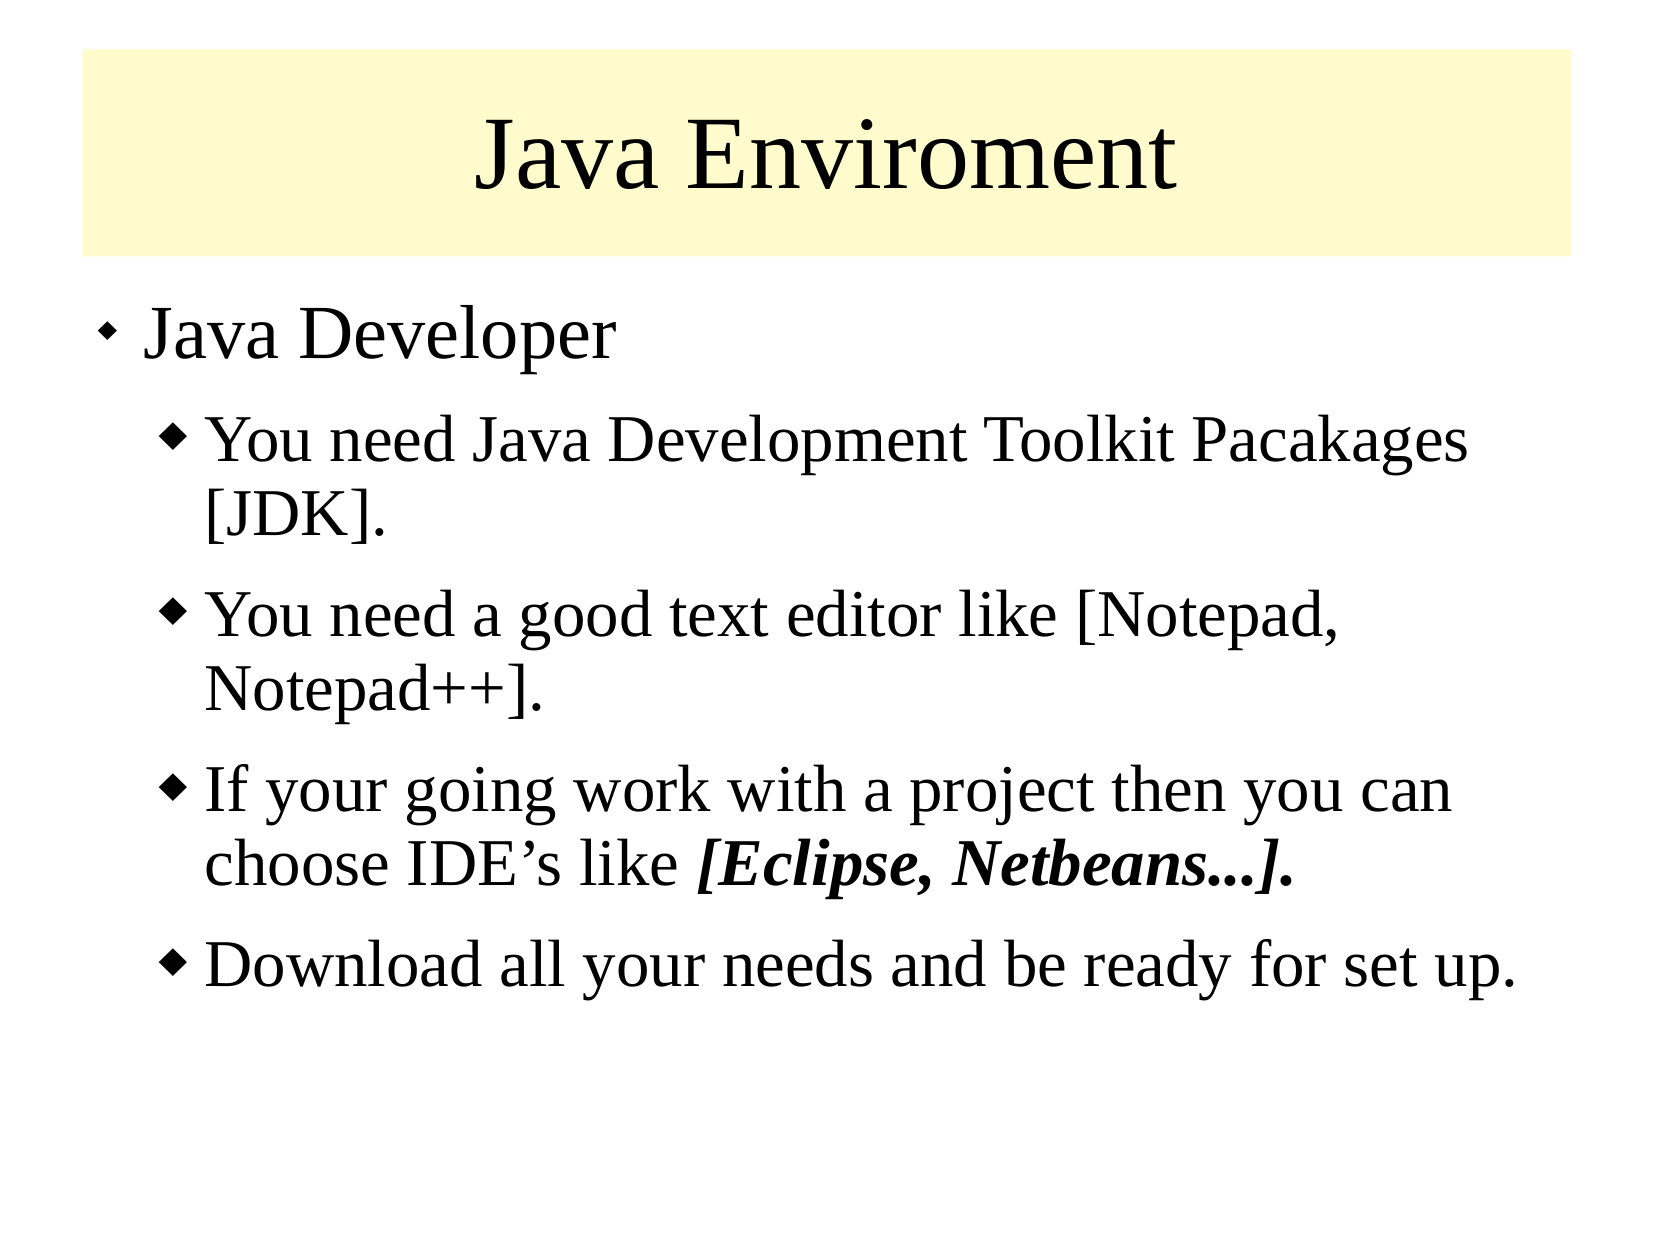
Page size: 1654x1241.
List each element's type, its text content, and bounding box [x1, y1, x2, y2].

list Java Developer You need Java Development Toolkit Pacakages [JDK]. You need a good text editor like [Notepad, Notepad++]. If your going work with a project then you can choose IDE’s like [Eclipse, Netbeans...]. Download all your needs and be ready for set up. [82, 290, 1571, 1010]
title Java Enviroment [82, 49, 1571, 257]
